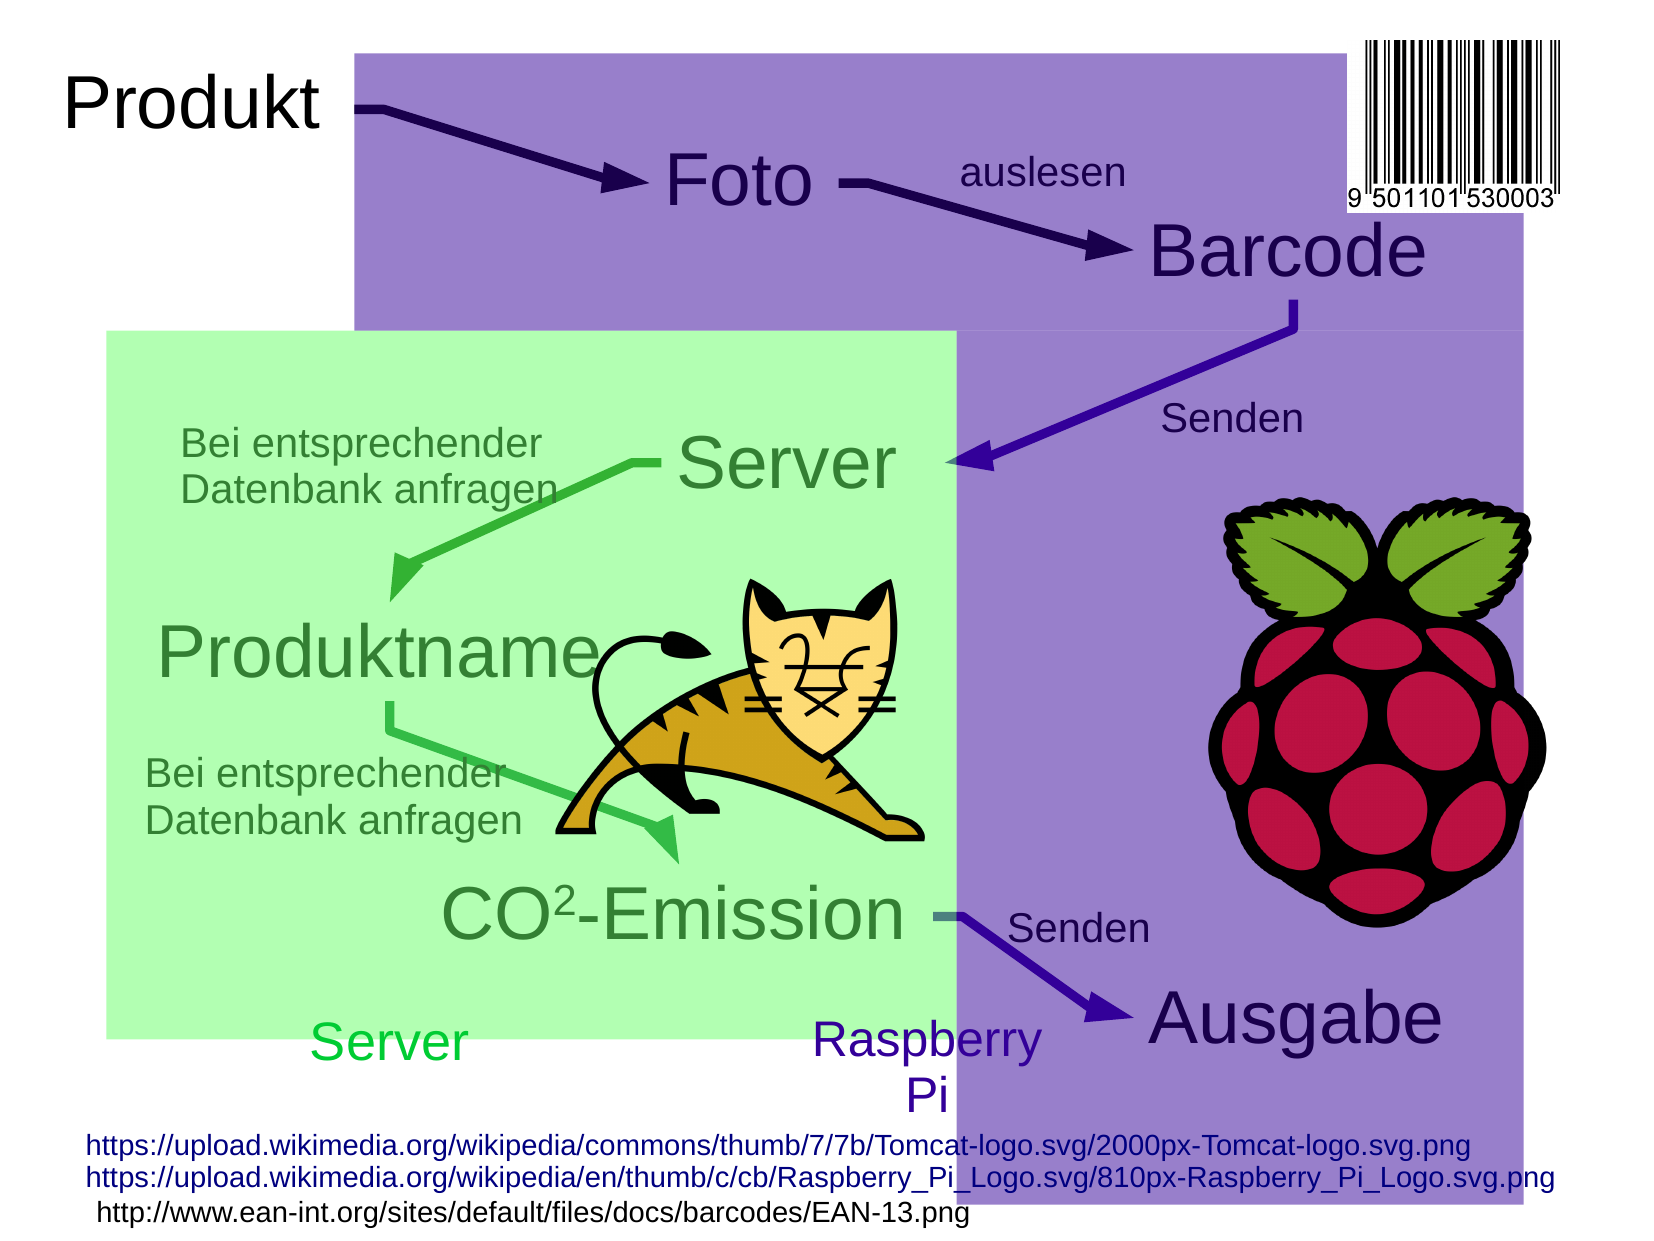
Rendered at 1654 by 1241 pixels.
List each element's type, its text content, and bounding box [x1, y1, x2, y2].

text_box Raspberry Pi [791, 1003, 1063, 1121]
text_box https://upload.wikimedia.org/wikipedia/commons/thumb/7/7b/Tomcat-logo.svg/2000px-Tomcat-logo.svg.png https://upload.wikimedia.org/wikipedia/en/thumb/c/cb/Raspberry_Pi_Logo.svg/810px-Raspberry_Pi_Logo.svg.png [70, 1121, 1607, 1241]
text_box http://www.ean-int.org/sites/default/files/docs/barcodes/EAN-13.png [81, 1188, 1229, 1241]
text_box Server [295, 1004, 508, 1080]
picture [543, 566, 969, 851]
picture [1204, 496, 1548, 930]
text_box [106, 53, 1524, 1121]
picture [1347, 40, 1560, 213]
text_box Produkt [47, 53, 354, 166]
